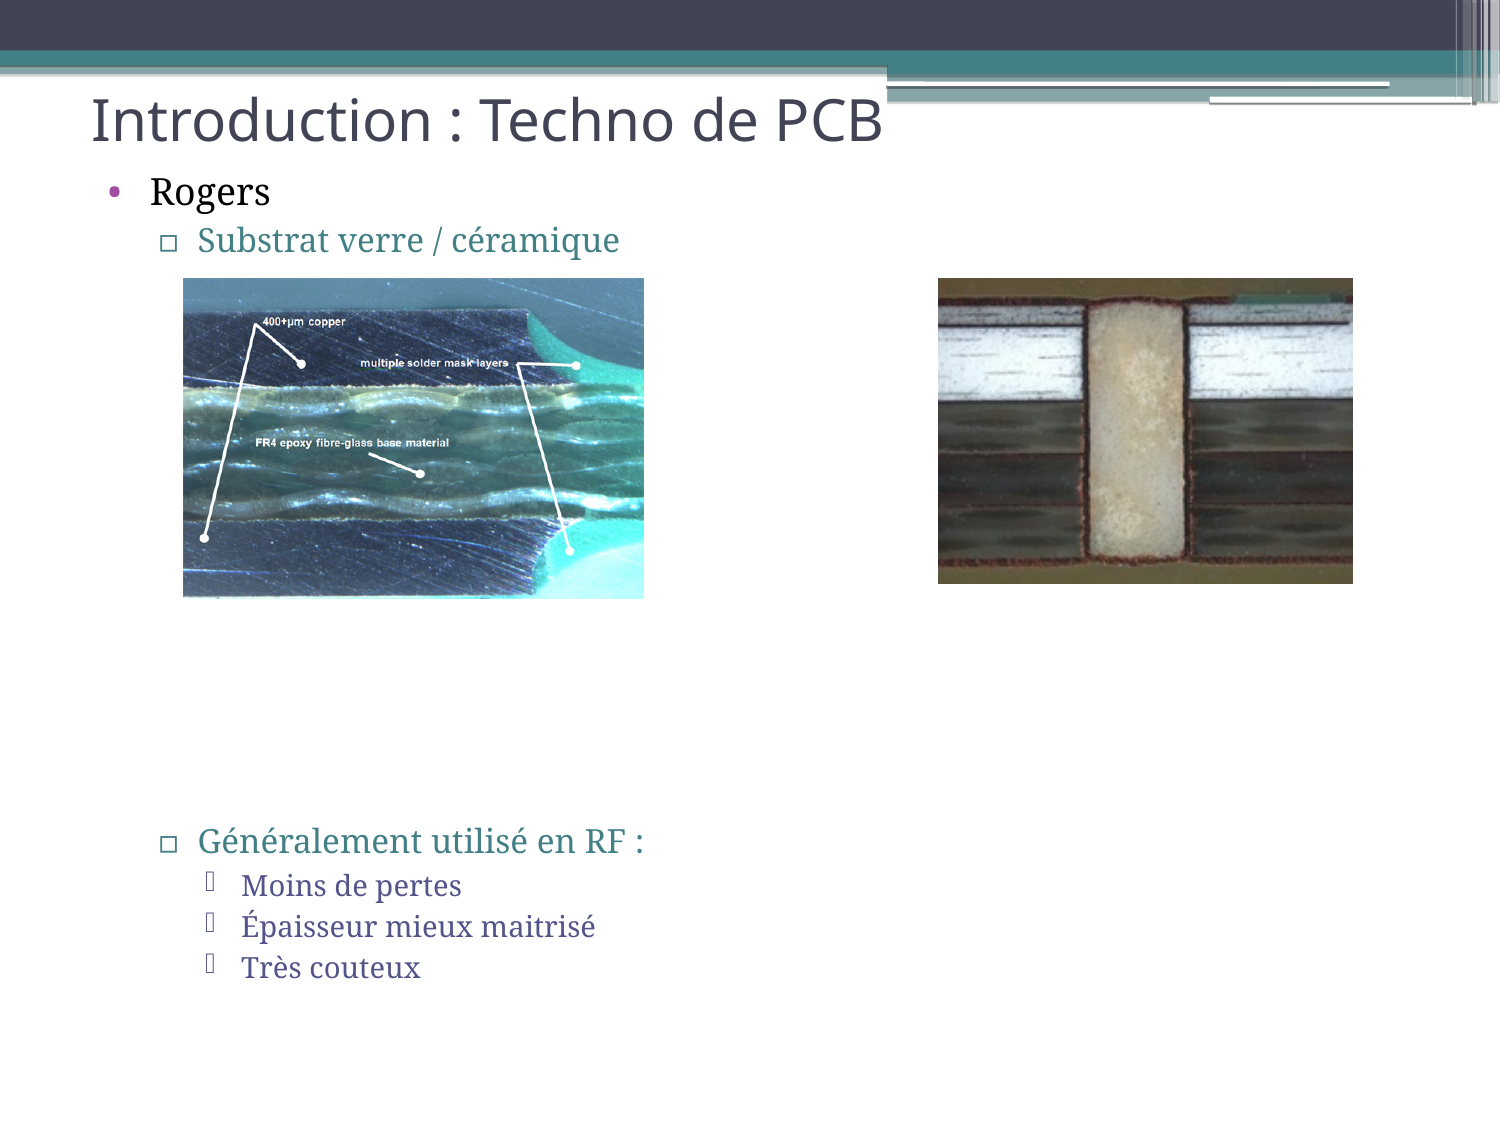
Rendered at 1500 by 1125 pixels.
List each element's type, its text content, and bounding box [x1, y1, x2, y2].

picture [938, 278, 1353, 584]
picture [183, 278, 644, 599]
title Introduction : Techno de PCB [76, 30, 1427, 206]
list Rogers Substrat verre / céramique Généralement utilisé en RF : Moins de pertes Épaisseur mieux maitrisé Très couteux [75, 160, 1425, 1079]
